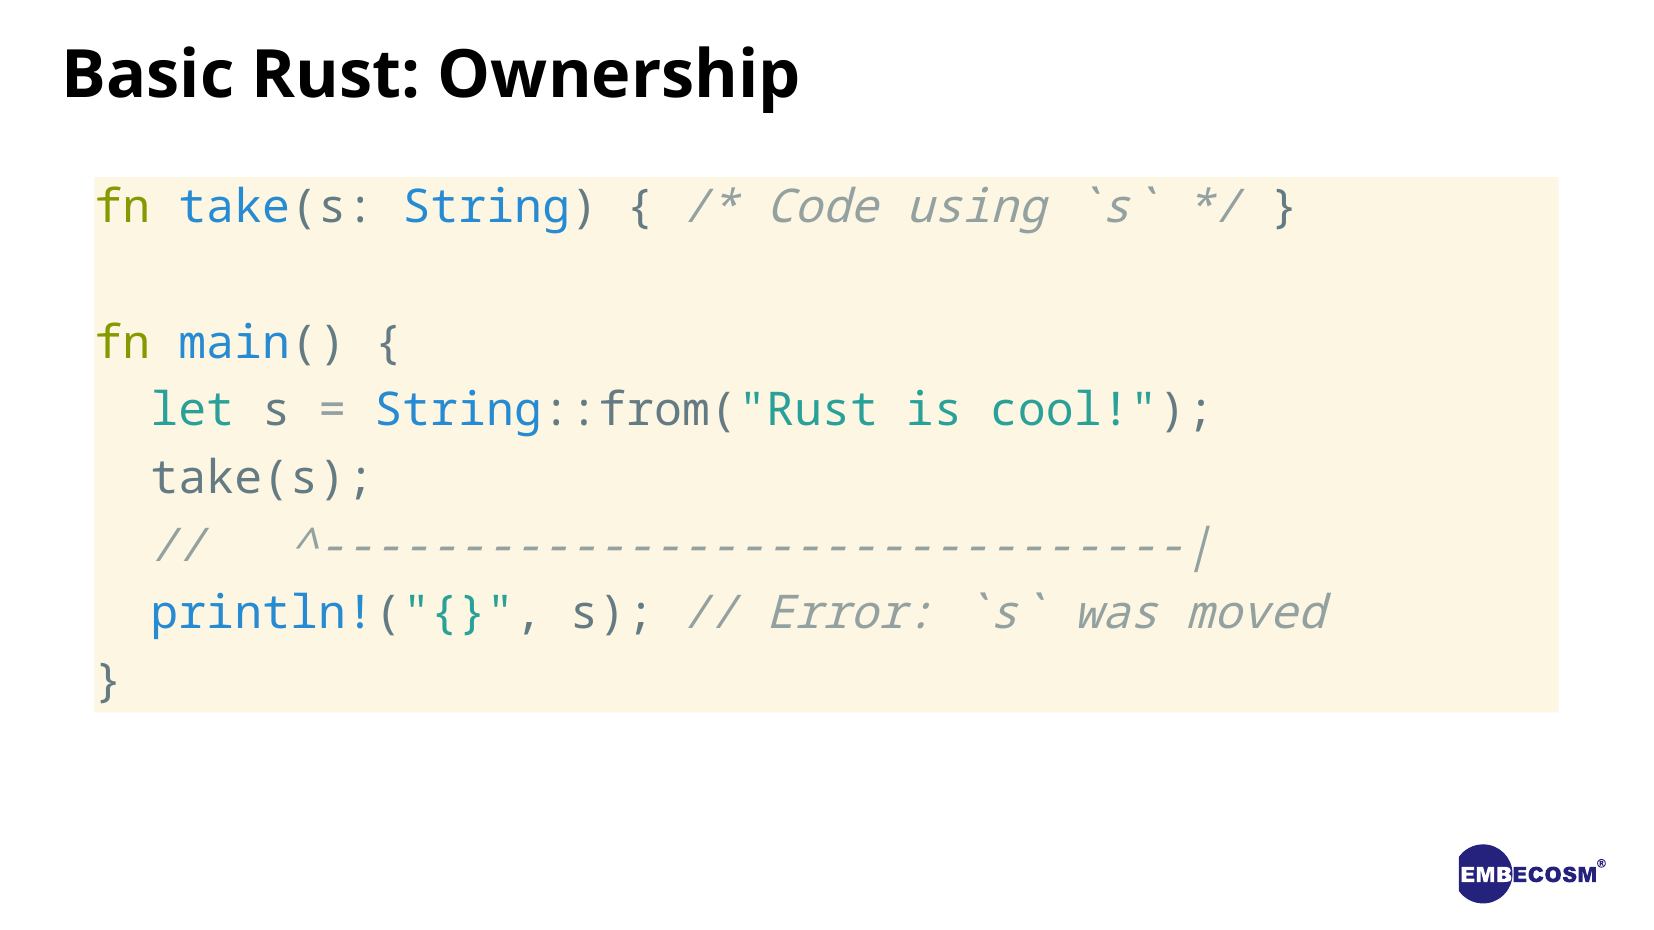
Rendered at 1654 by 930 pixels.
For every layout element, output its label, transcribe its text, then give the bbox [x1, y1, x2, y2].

list fn take(s: String) { /* Code using `s` */ } fn main() { let s = String::from("Rust is cool!"); take(s); // ^-------------------------------| println!("{}", s); // Error: `s` was moved } [94, 177, 1559, 713]
title Basic Rust: Ownership [47, 26, 1606, 178]
